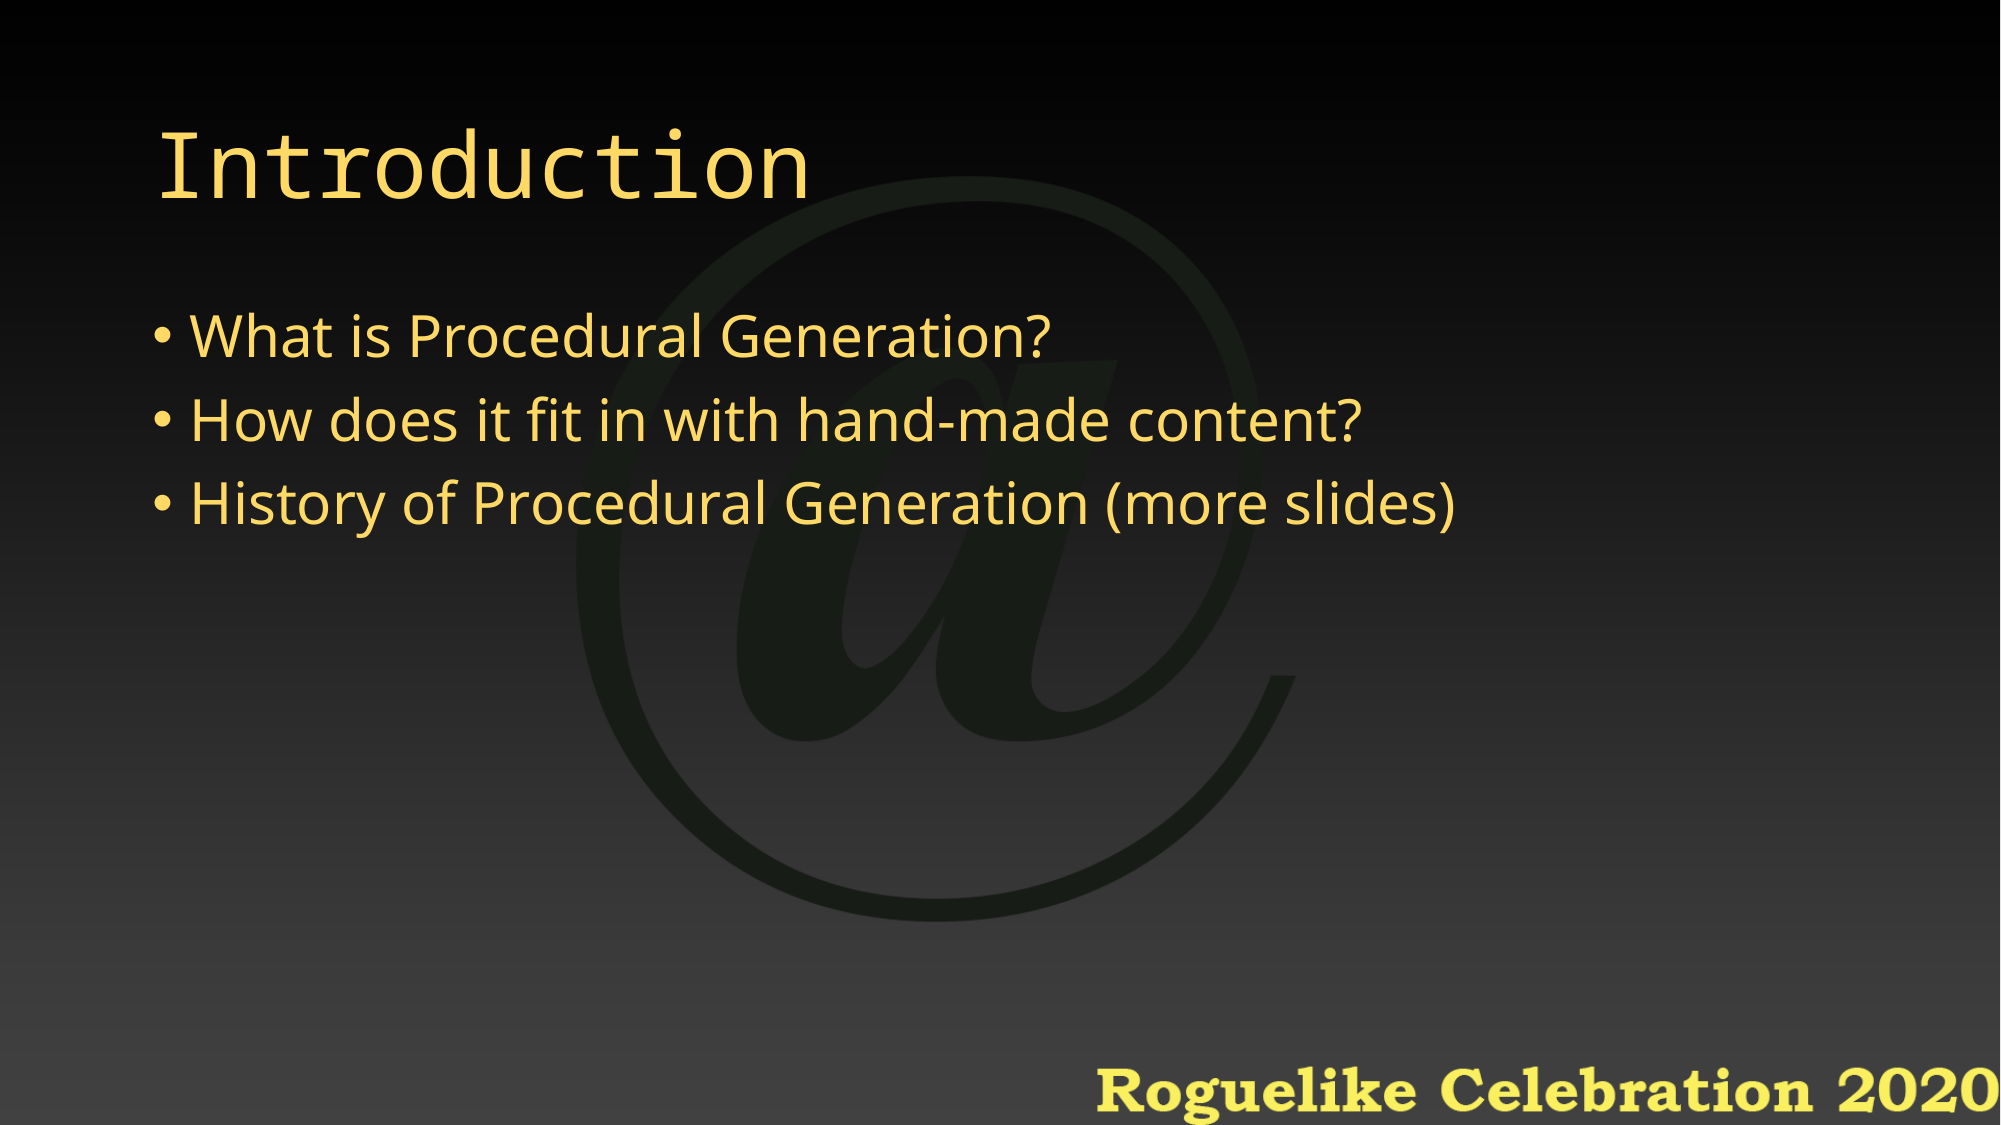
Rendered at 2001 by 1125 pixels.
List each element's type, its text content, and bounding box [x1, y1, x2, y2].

list What is Procedural Generation? How does it fit in with hand-made content? History of Procedural Generation (more slides) [137, 299, 1863, 1014]
title Introduction [137, 59, 1863, 278]
picture [0, 0, 2001, 1125]
